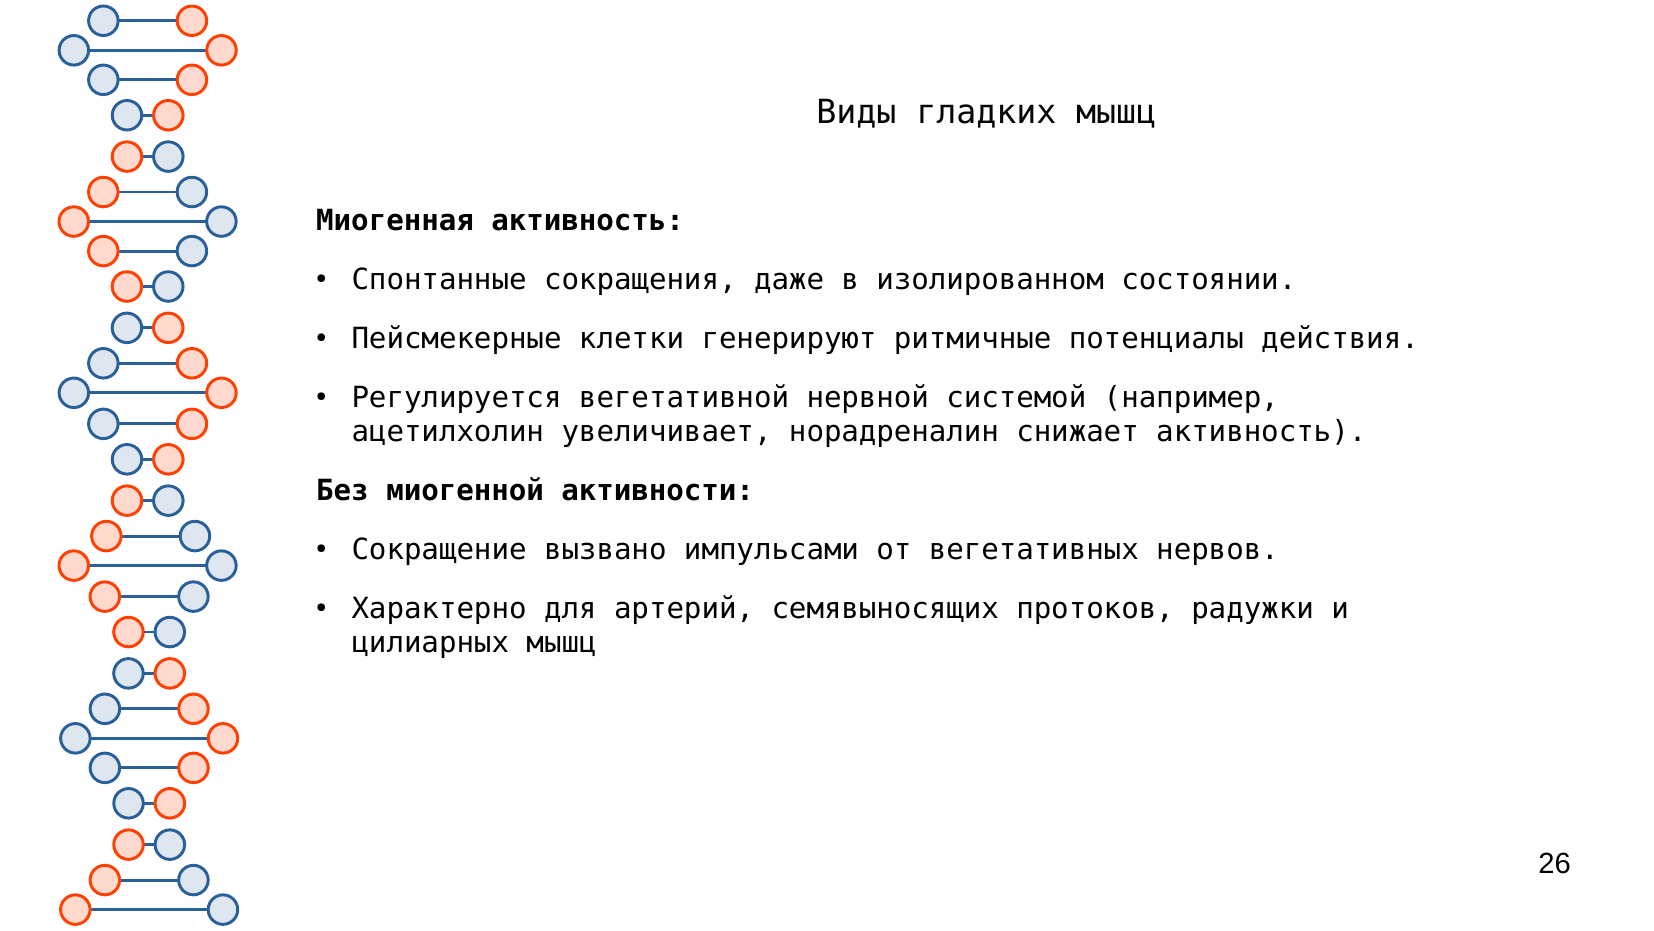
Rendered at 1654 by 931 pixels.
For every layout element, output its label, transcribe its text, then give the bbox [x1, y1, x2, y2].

title Виды гладких мышц [265, 35, 1595, 189]
text_box Миогенная активность: Спонтанные сокращения, даже в изолированном состоянии. Пейсмекерные клетки генерируют ритмичные потенциалы действия. Регулируется вегетативной нервной системой (например, ацетилхолин увеличивает, норадреналин снижает активность). Без миогенной активности: Сокращение вызвано импульсами от вегетативных нервов. Характерно для артерий, семявыносящих протоков, радужки и цилиарных мышц [301, 195, 1504, 571]
